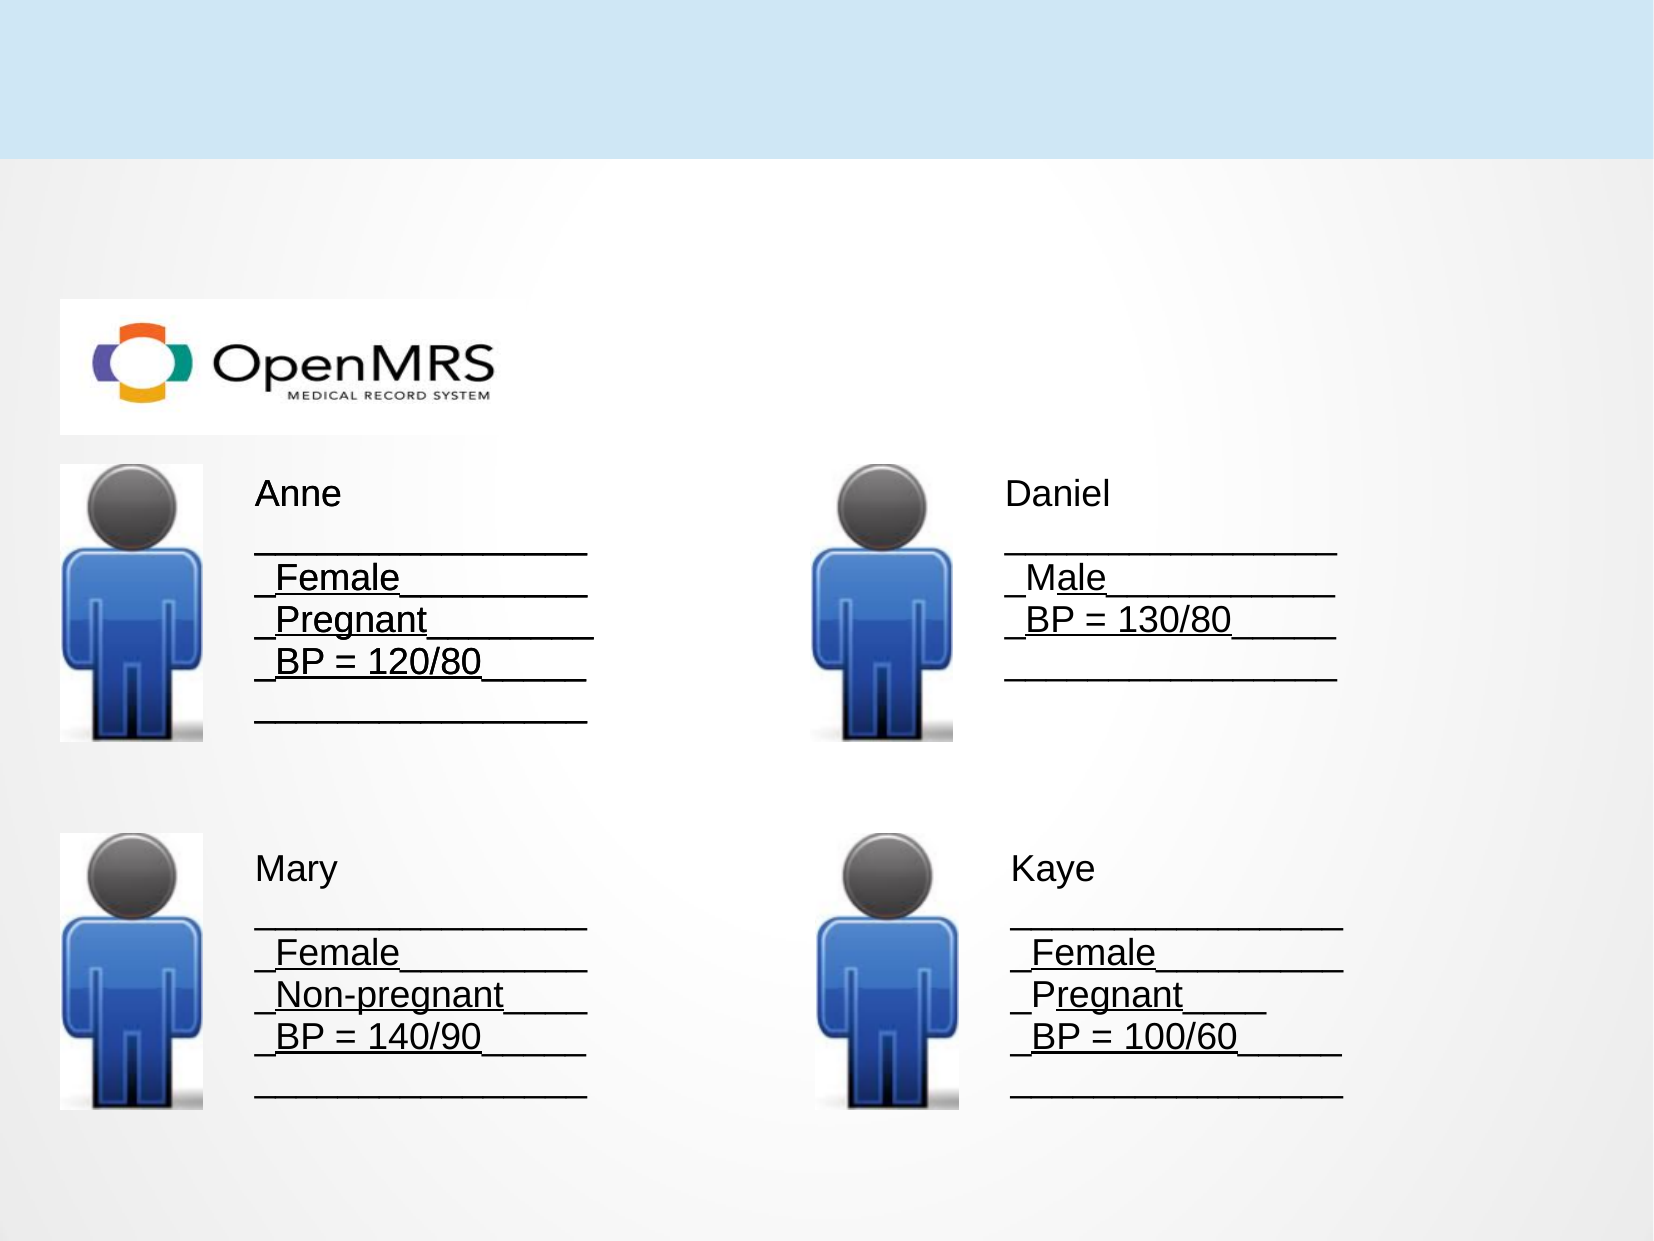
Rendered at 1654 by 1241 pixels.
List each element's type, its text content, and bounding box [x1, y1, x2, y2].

text_box Anne ________________ _Female_________ _Pregnant________ _BP = 120/80_____ ________________ [240, 465, 609, 781]
text_box Daniel ________________ _Male___________ _BP = 130/80_____ ________________ [990, 465, 1352, 781]
text_box [0, 0, 1654, 159]
picture [0, 159, 1654, 1241]
text_box Mary ________________ _Female_________ _Non-pregnant____ _BP = 140/90_____ ________________ [240, 840, 602, 1156]
text_box Kaye ________________ _Female_________ _Pregnant____ _BP = 100/60_____ ________________ [995, 840, 1358, 1156]
